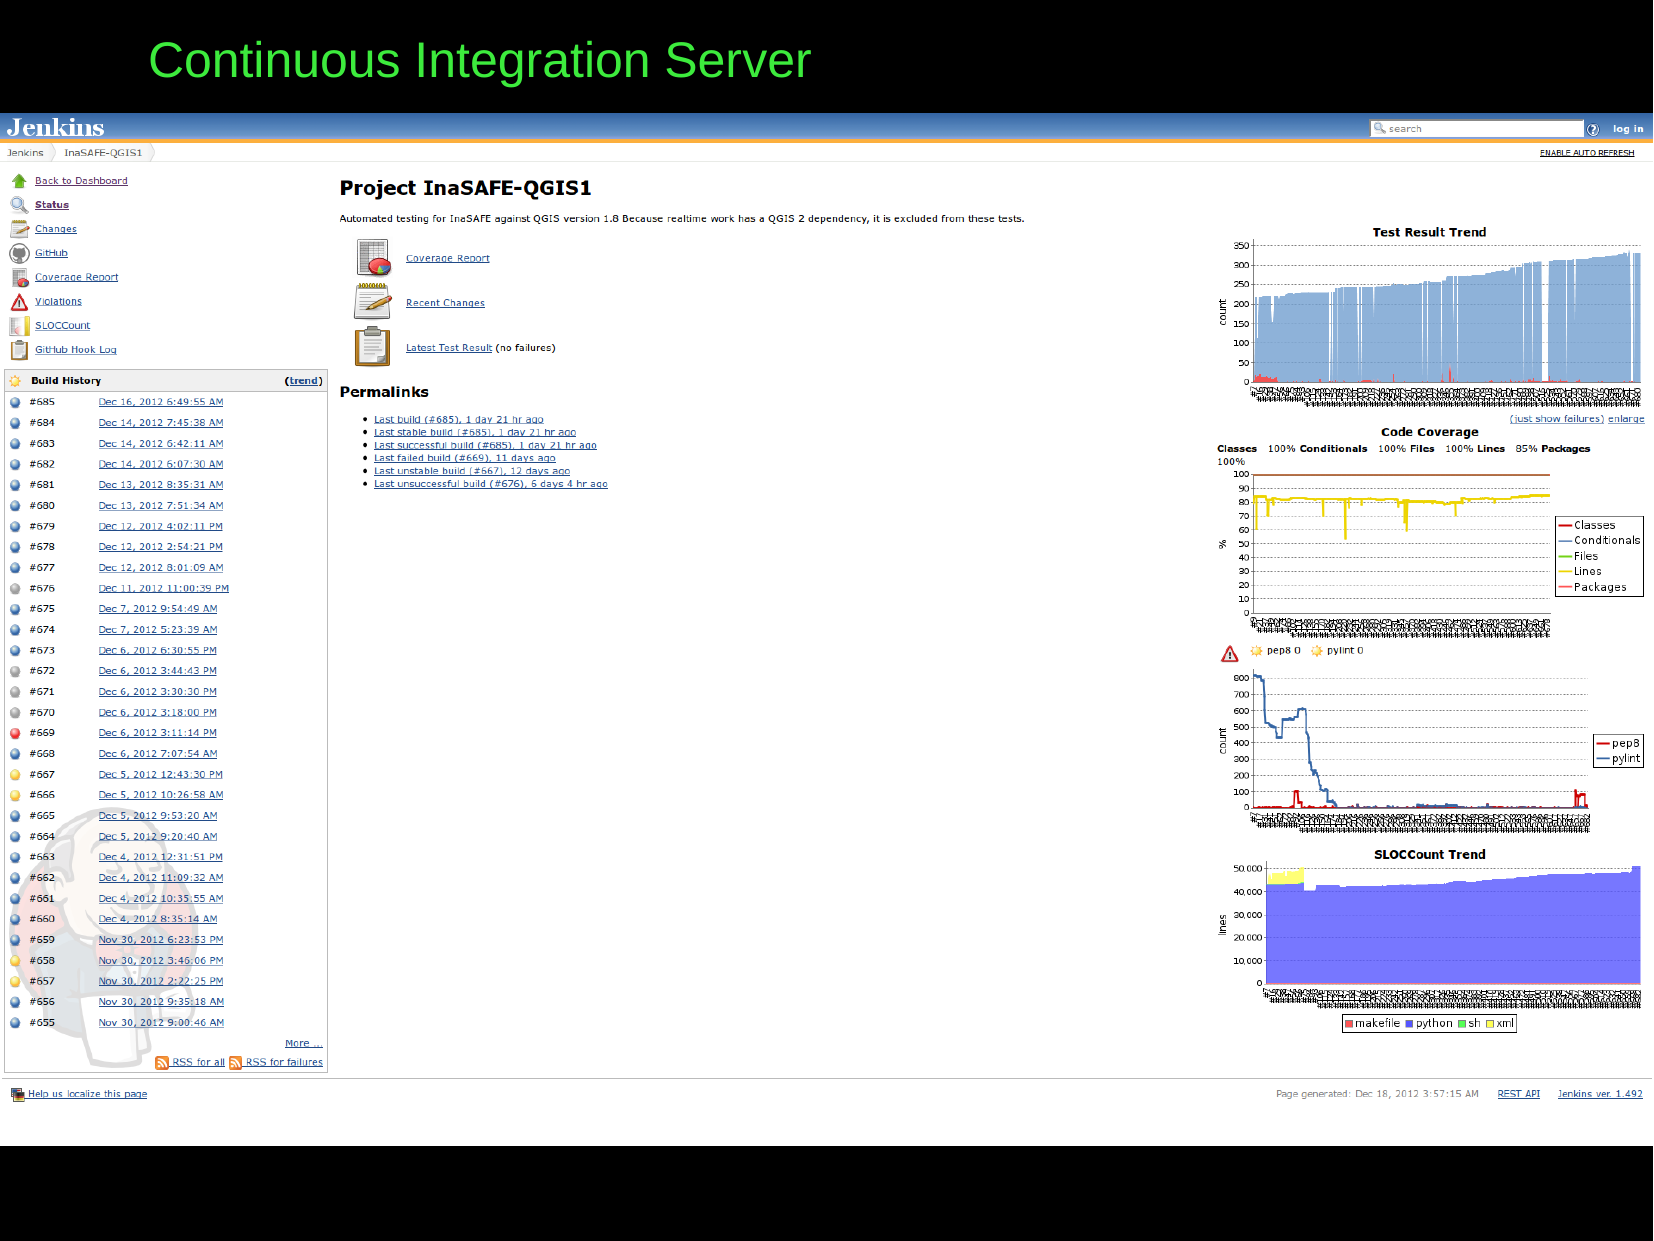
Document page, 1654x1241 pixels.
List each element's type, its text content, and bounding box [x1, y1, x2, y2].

text_box Continuous Integration Server [133, 24, 1438, 96]
picture [0, 112, 1653, 1146]
